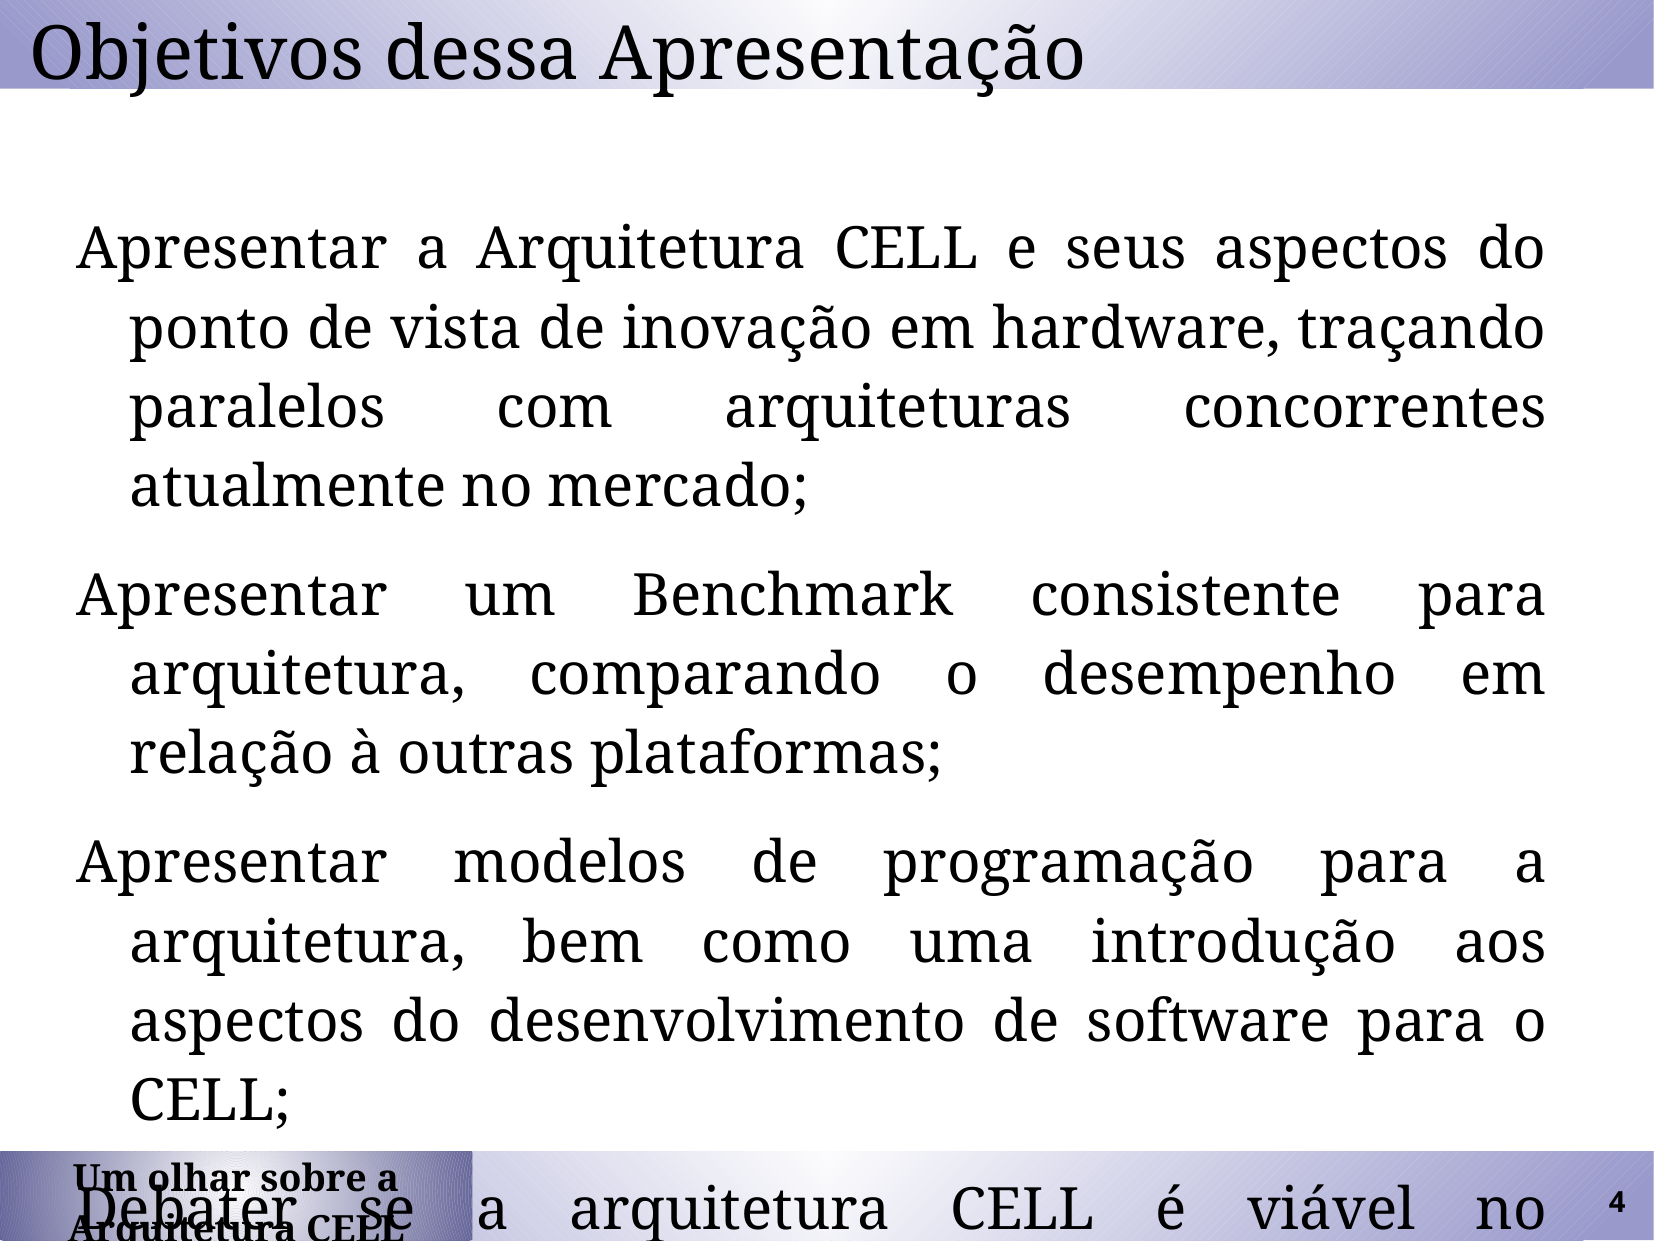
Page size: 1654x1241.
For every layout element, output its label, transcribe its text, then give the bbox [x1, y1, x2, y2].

list Apresentar a Arquitetura CELL e seus aspectos do ponto de vista de inovação em hardware, traçando paralelos com arquiteturas concorrentes atualmente no mercado; Apresentar um Benchmark consistente para arquitetura, comparando o desempenho em relação à outras plataformas; Apresentar modelos de programação para a arquitetura, bem como uma introdução aos aspectos do desenvolvimento de software para o CELL; Debater se a arquitetura CELL é viável no “mainstream” ou é somente voltada para nichos específicos de mercado e apresentar futuras aplicações para a Arquitetura; [59, 206, 1548, 1026]
title Objetivos dessa Apresentação [29, 5, 1418, 95]
